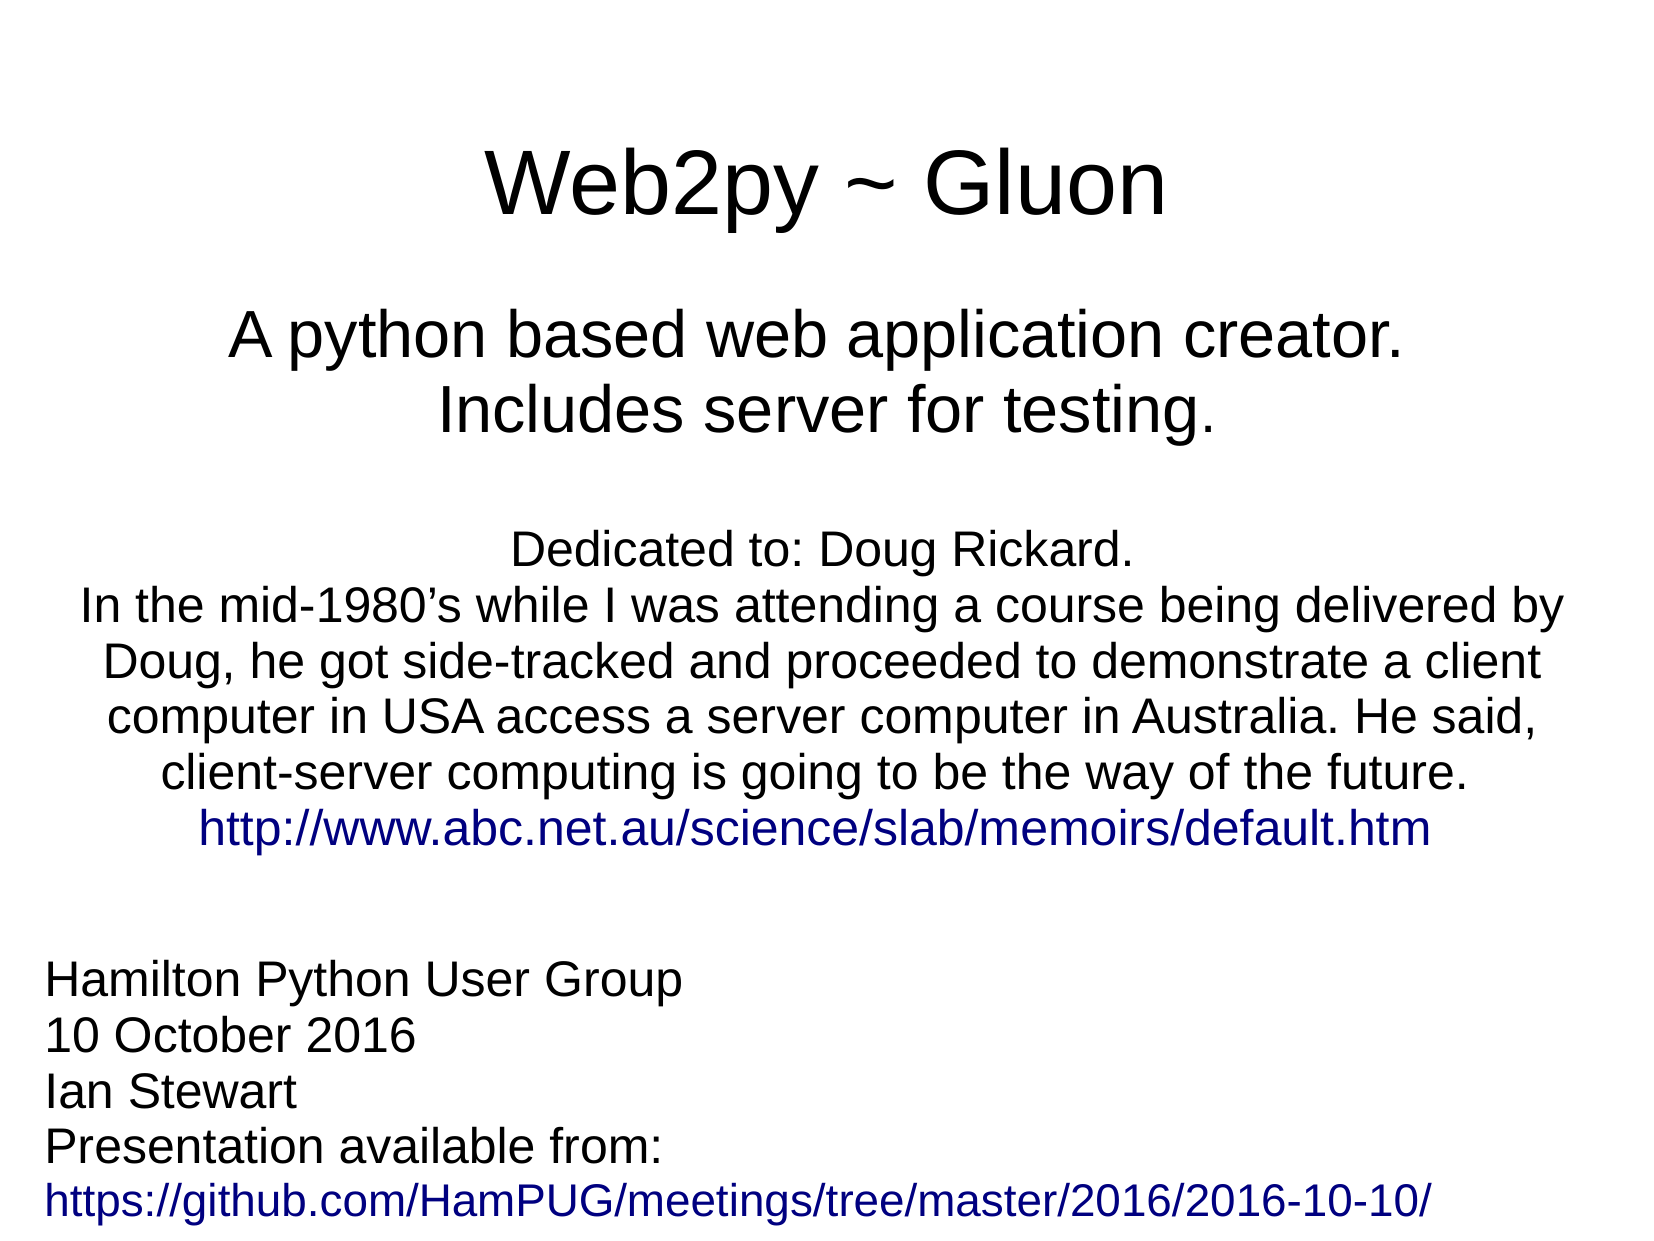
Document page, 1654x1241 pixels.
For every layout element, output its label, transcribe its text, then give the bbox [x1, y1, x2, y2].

title Web2py ~ Gluon [82, 79, 1571, 244]
title Hamilton Python User Group 10 October 2016 Ian Stewart Presentation available from: https://github.com/HamPUG/meetings/tree/master/2016/2016-10-10/ [44, 951, 1596, 1226]
title A python based web application creator. Includes server for testing. [82, 244, 1571, 499]
title Dedicated to: Doug Rickard. In the mid-1980’s while I was attending a course being delivered by Doug, he got side-tracked and proceeded to demonstrate a client computer in USA access a server computer in Australia. He said, client-server computing is going to be the way of the future. http://www.abc.net.au/science/slab/memoirs/default.htm [46, 521, 1598, 857]
